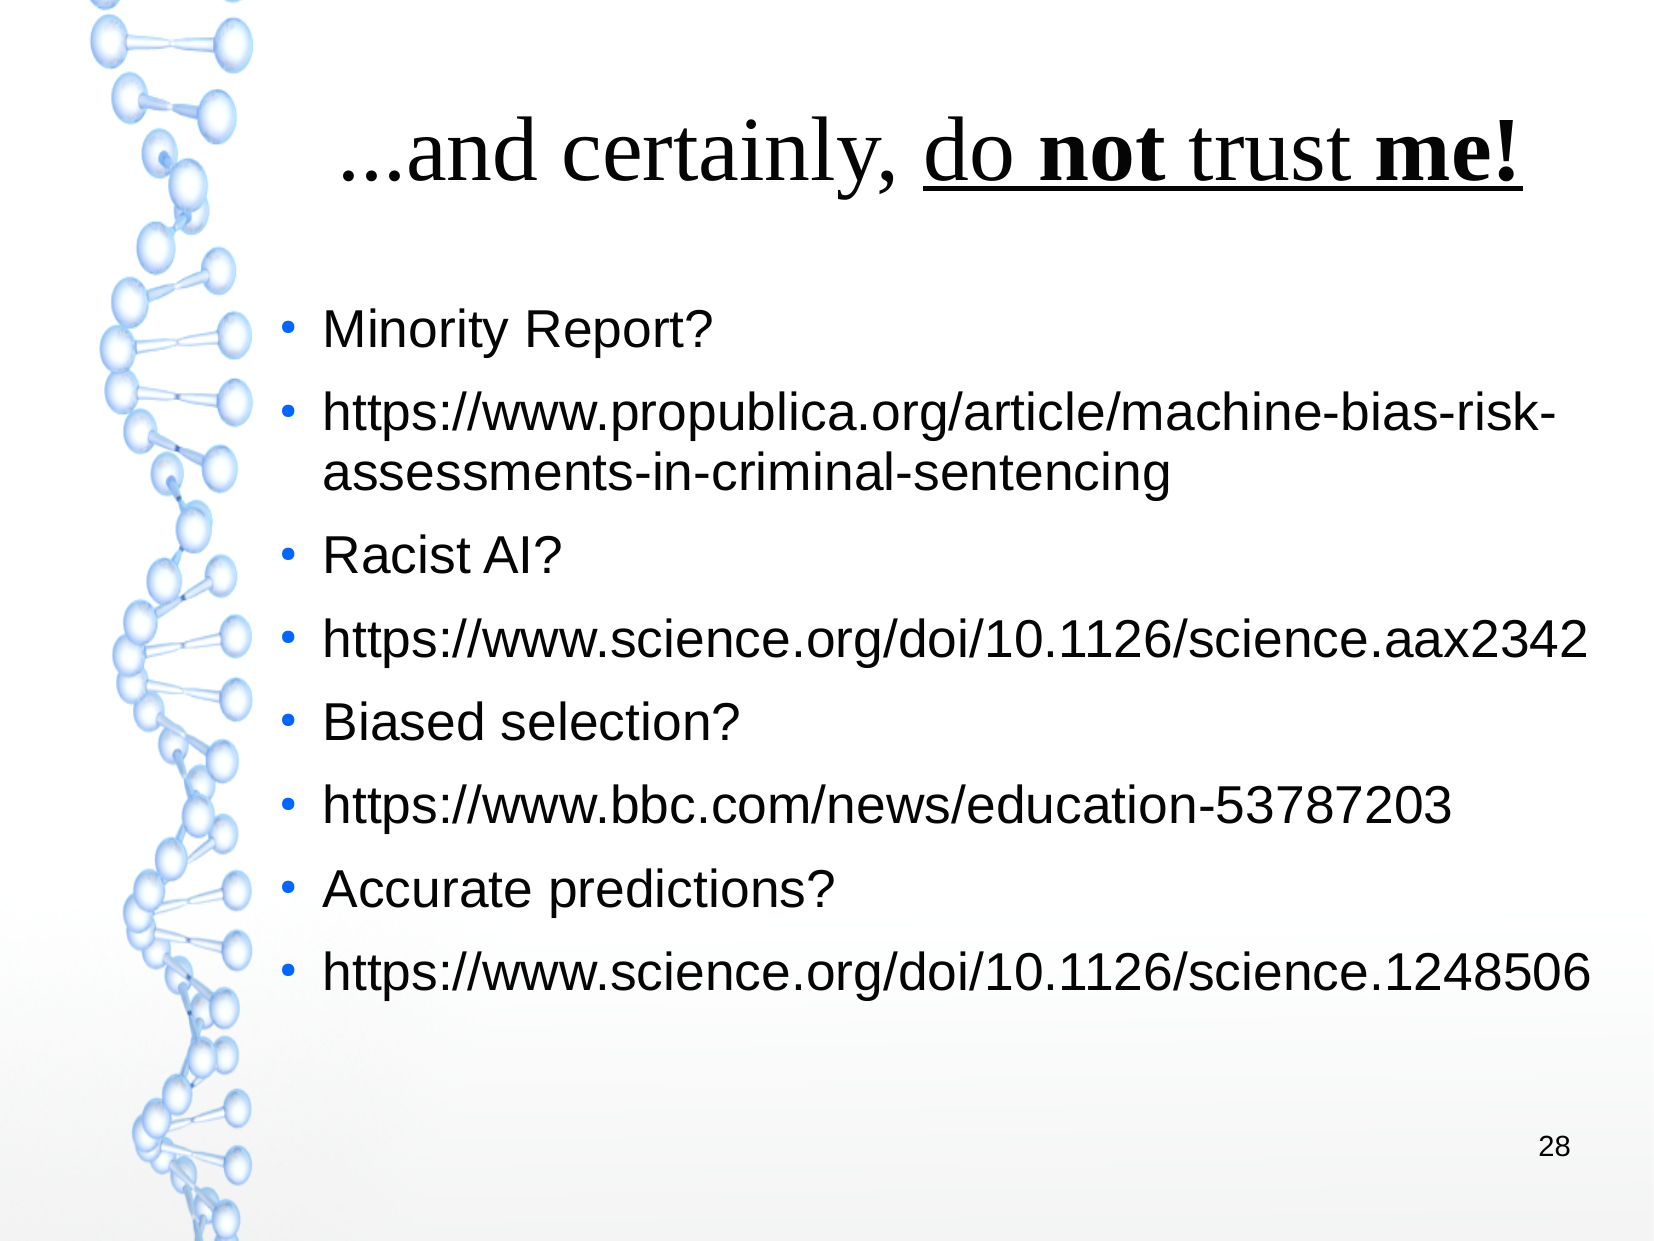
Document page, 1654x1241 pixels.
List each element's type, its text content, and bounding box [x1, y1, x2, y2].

list Minority Report? https://www.propublica.org/article/machine-bias-risk-assessments-in-criminal-sentencing Racist AI? https://www.science.org/doi/10.1126/science.aax2342 Biased selection? https://www.bbc.com/news/education-53787203 Accurate predictions? https://www.science.org/doi/10.1126/science.1248506 [265, 299, 1595, 1019]
title ...and certainly, do not trust me! [265, 47, 1595, 252]
picture [0, 0, 1654, 1241]
